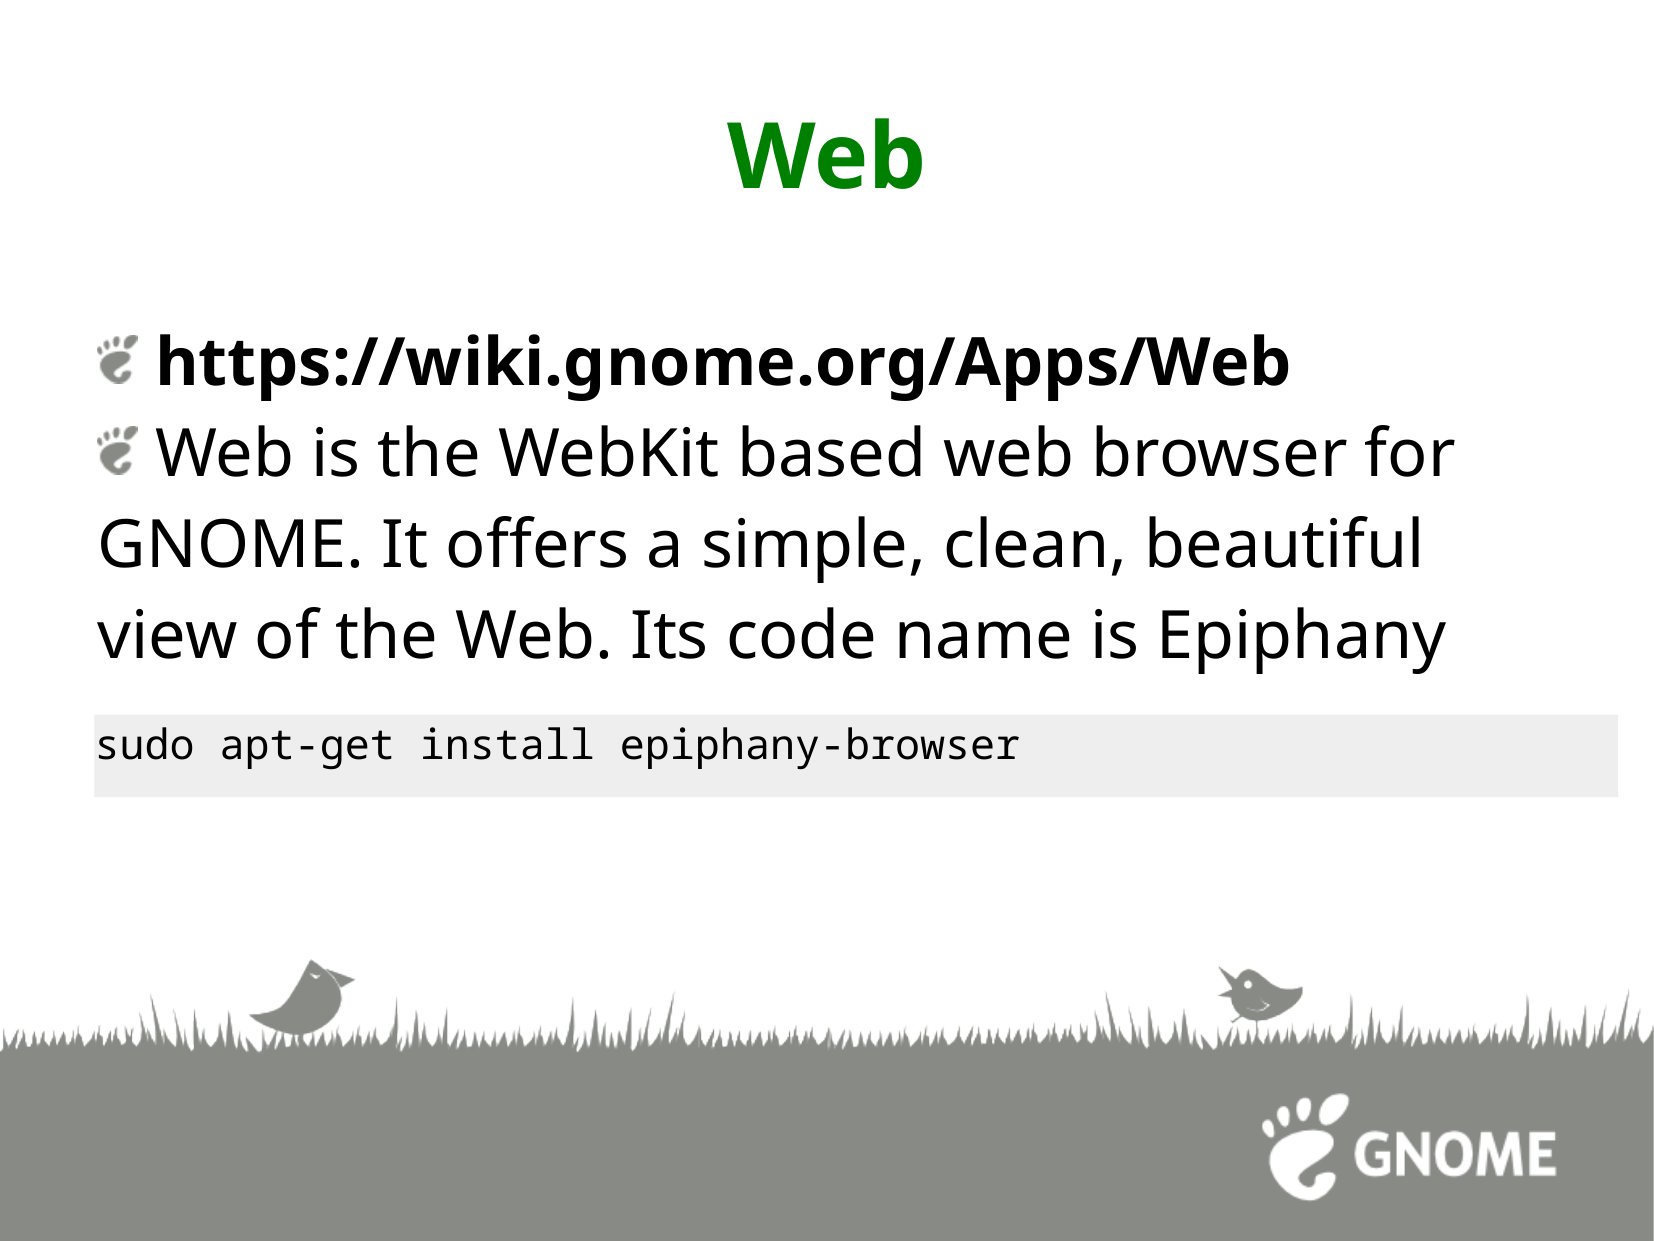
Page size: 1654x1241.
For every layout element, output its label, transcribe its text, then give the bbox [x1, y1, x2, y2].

list sudo apt-get install epiphany-browser [94, 714, 1619, 798]
text_box https://wiki.gnome.org/Apps/Web Web is the WebKit based web browser for GNOME. It offers a simple, clean, beautiful view of the Web. Its code name is Epiphany [83, 307, 1571, 949]
title Web [82, 49, 1571, 257]
picture [0, 0, 1654, 1241]
